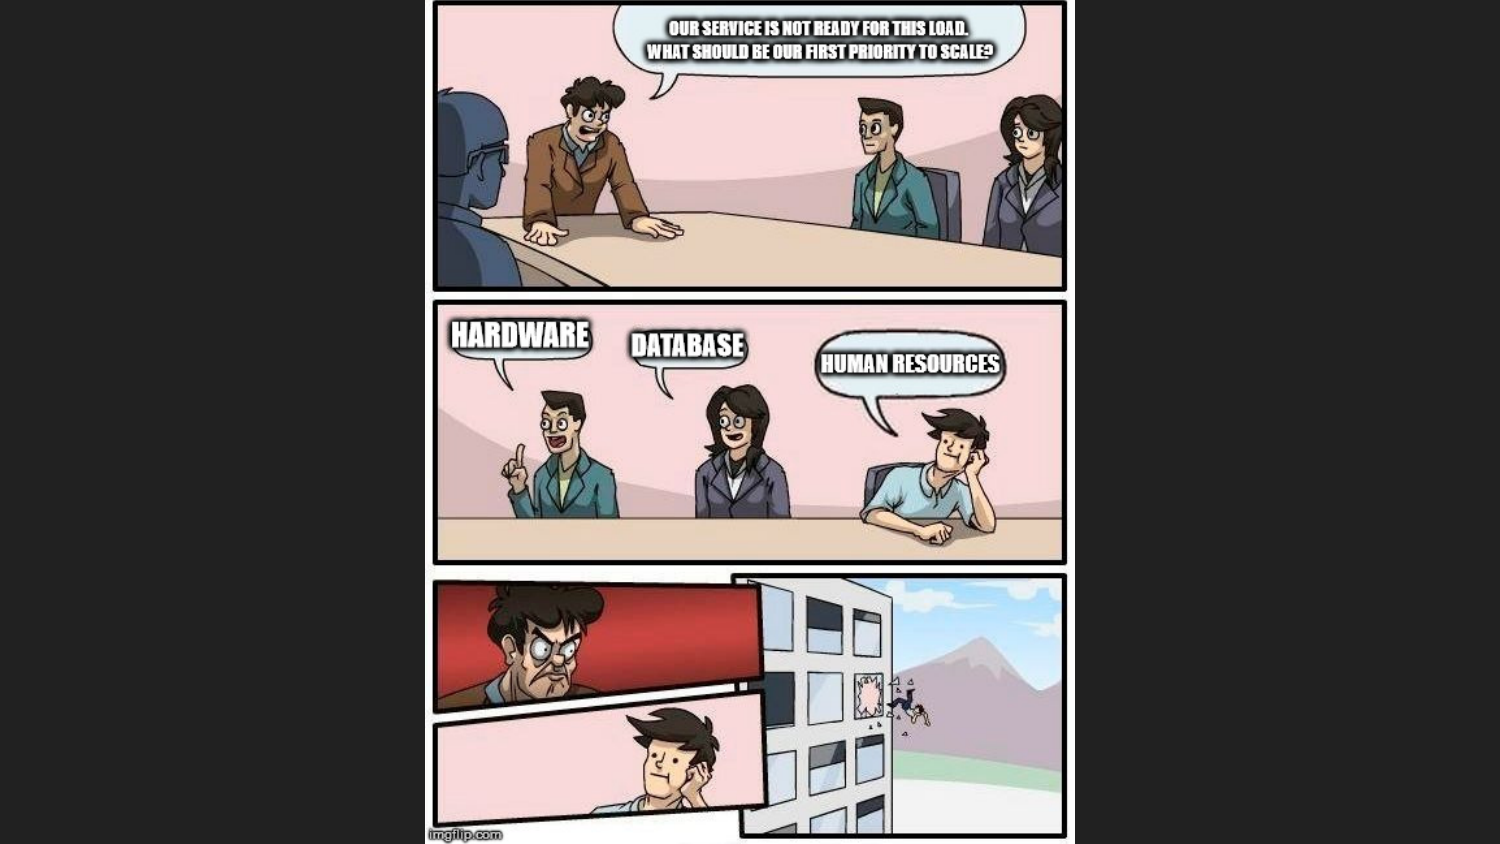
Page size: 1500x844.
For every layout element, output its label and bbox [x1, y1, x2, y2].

picture [425, 0, 1075, 844]
